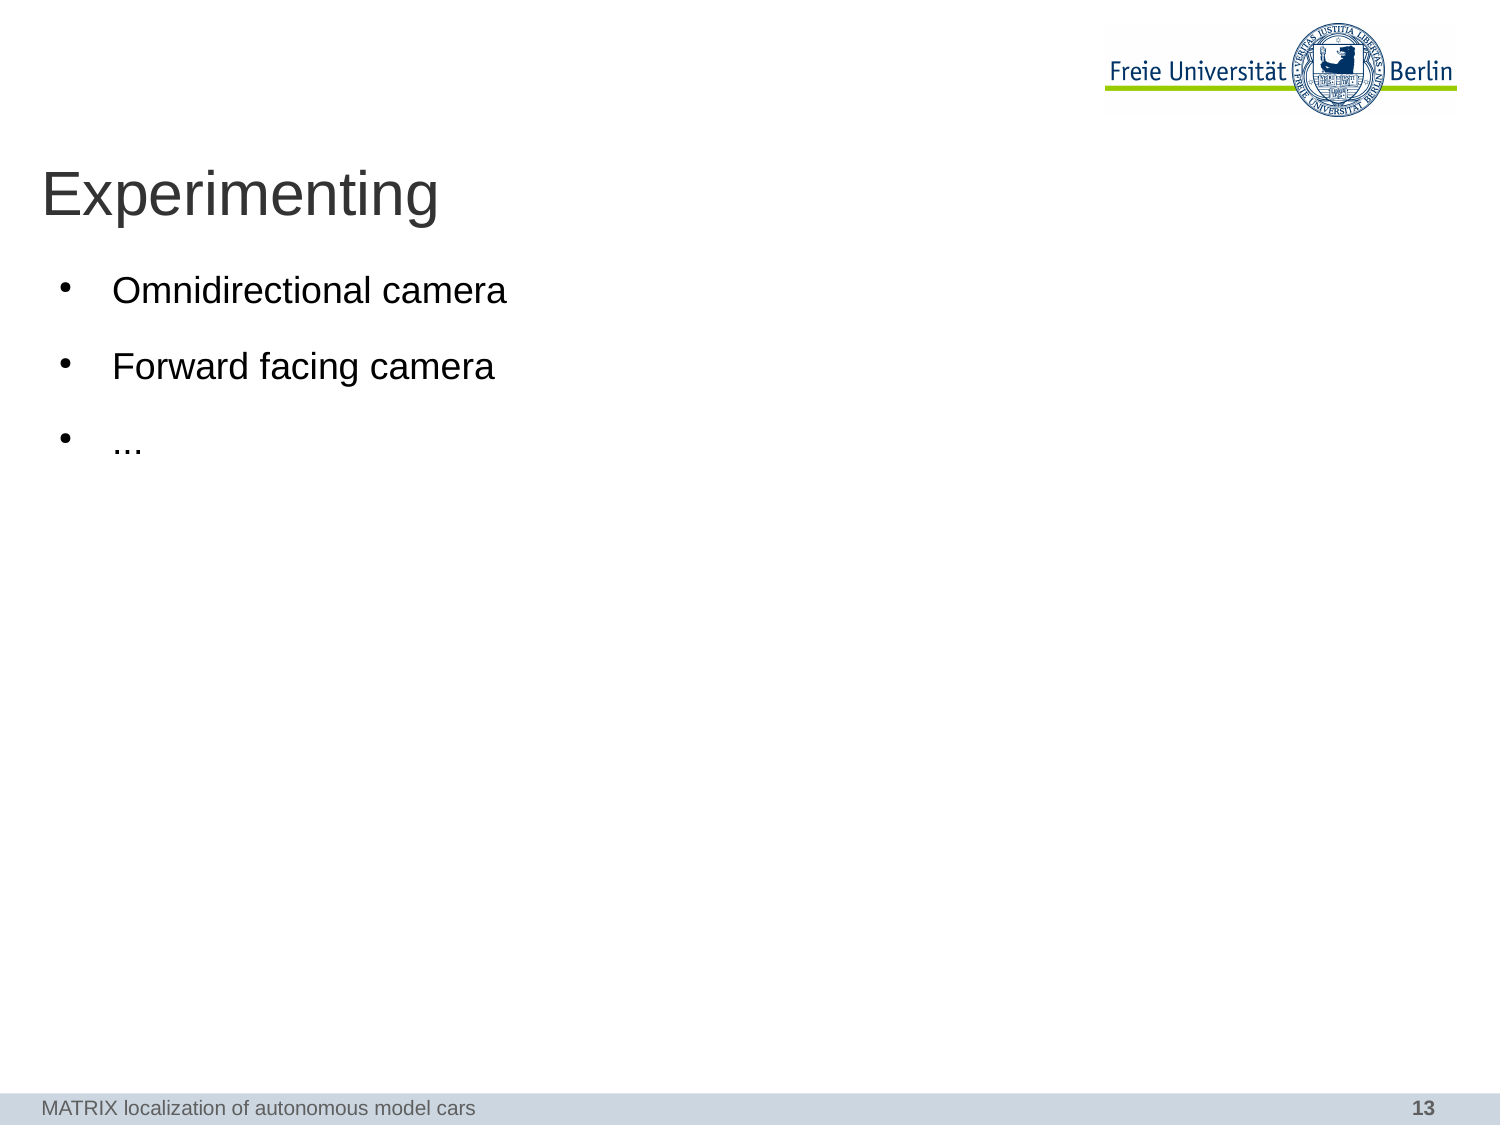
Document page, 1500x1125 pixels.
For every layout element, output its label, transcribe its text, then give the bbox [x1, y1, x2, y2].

title Experimenting [41, 155, 1459, 226]
list Omnidirectional camera Forward facing camera ... [41, 265, 1459, 1064]
footer MATRIX localization of autonomous model cars [41, 1087, 1022, 1125]
picture [1105, 23, 1457, 117]
